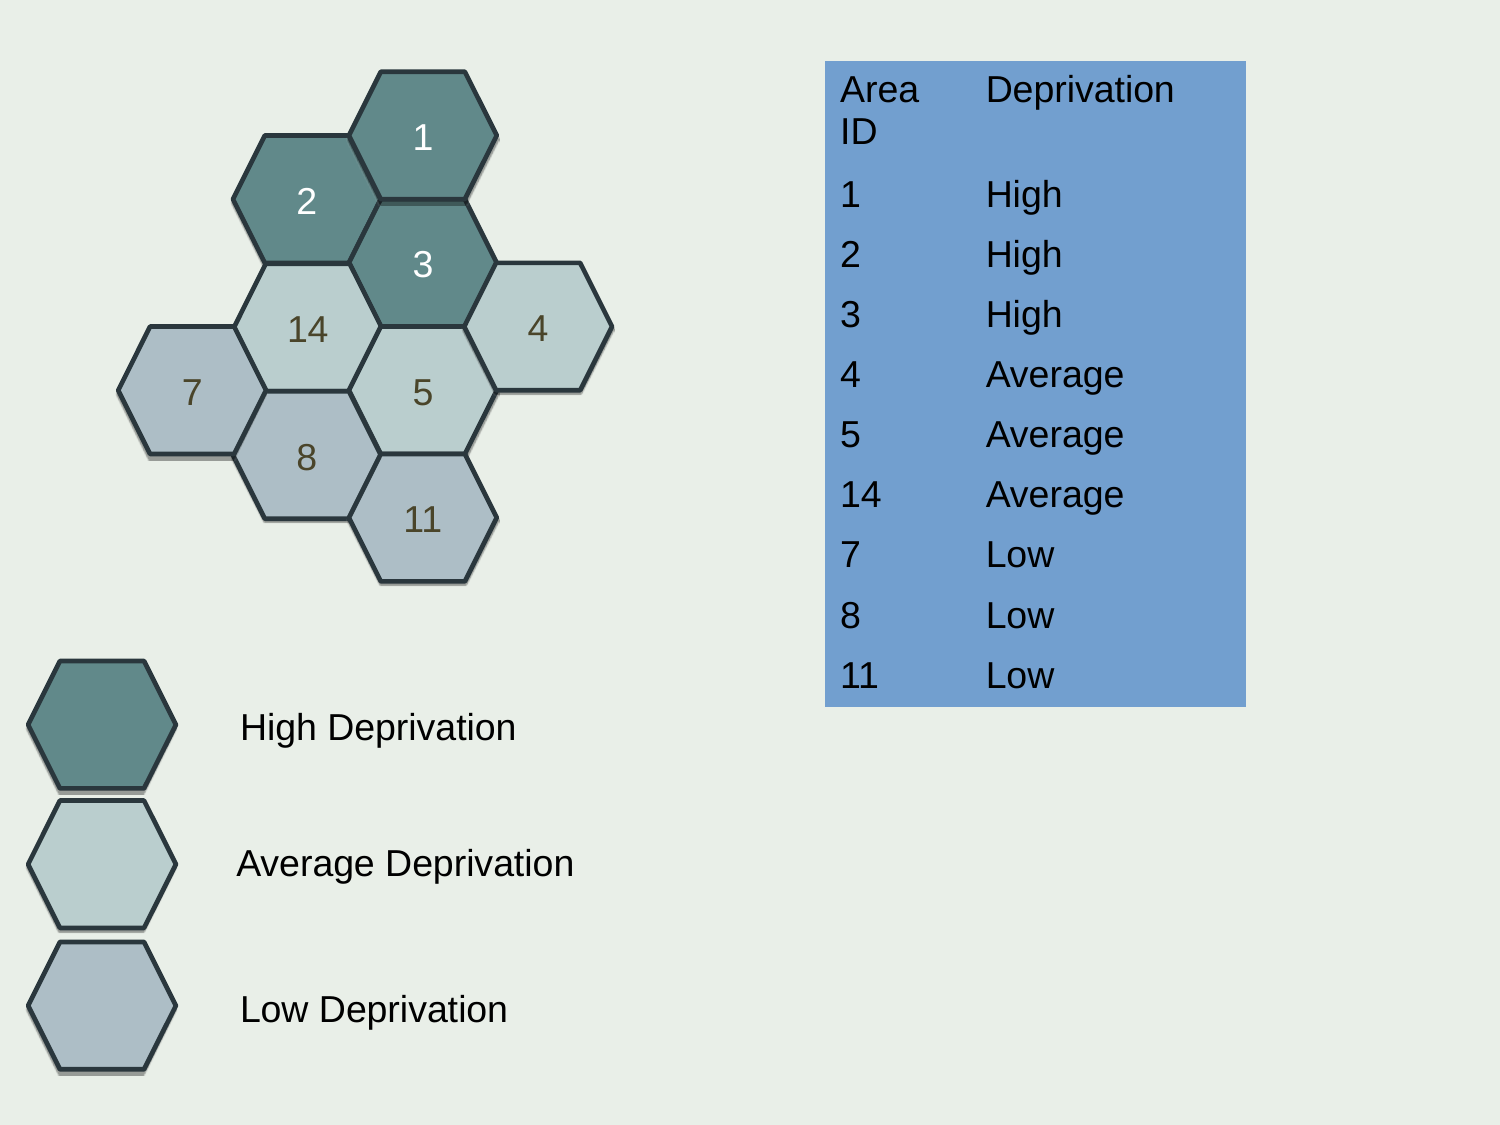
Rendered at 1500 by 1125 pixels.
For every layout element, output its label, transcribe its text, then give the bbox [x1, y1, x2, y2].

table_cell High [971, 166, 1246, 226]
text_box 4 [464, 262, 613, 391]
text_box 11 [348, 453, 497, 582]
text_box 5 [348, 326, 497, 454]
text_box Low Deprivation [225, 977, 523, 1038]
text_box 7 [118, 326, 267, 454]
table_cell 7 [825, 526, 971, 587]
table_cell High [971, 226, 1246, 286]
text_box [28, 800, 176, 928]
table_cell 11 [825, 647, 971, 707]
text_box 8 [232, 391, 380, 519]
table_cell Average [971, 406, 1246, 466]
table_cell 5 [825, 406, 971, 466]
table_cell 14 [825, 466, 971, 526]
text_box Average Deprivation [221, 831, 590, 892]
table_cell 2 [825, 226, 971, 286]
text_box 3 [348, 199, 497, 326]
table_cell 4 [825, 346, 971, 406]
text_box High Deprivation [225, 695, 532, 756]
text_box [28, 941, 176, 1070]
table_cell 1 [825, 166, 971, 226]
table_cell Average [971, 346, 1246, 406]
text_box 2 [232, 135, 380, 263]
text_box [28, 661, 176, 789]
table_cell Low [971, 587, 1246, 647]
text_box 14 [234, 263, 381, 391]
table_cell Low [971, 526, 1246, 587]
table_header Area ID [825, 61, 971, 166]
table_cell Low [971, 647, 1246, 707]
table_cell High [971, 286, 1246, 346]
table_header Deprivation [971, 61, 1246, 166]
table_cell 3 [825, 286, 971, 346]
table_cell 8 [825, 587, 971, 647]
table_cell Average [971, 466, 1246, 526]
text_box 1 [348, 71, 497, 200]
